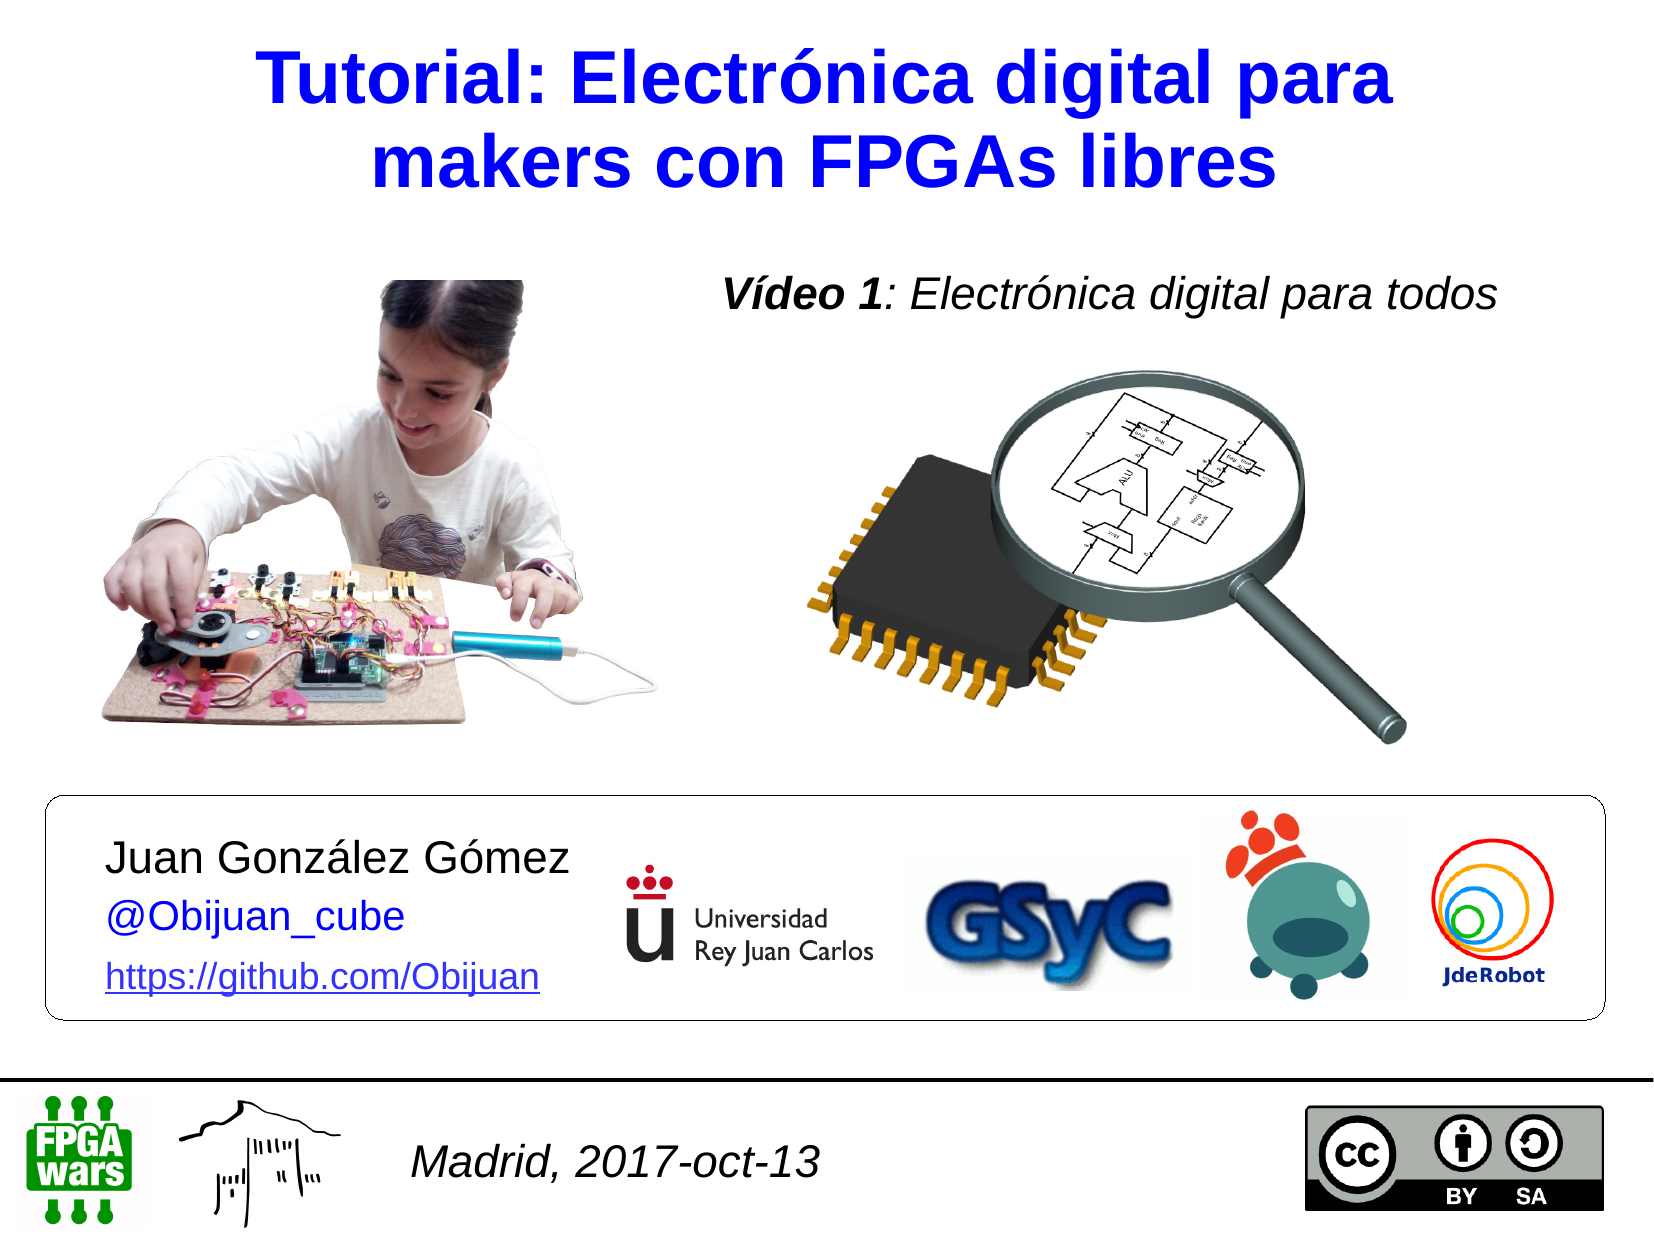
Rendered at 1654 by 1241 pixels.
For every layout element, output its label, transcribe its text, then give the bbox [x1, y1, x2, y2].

picture [75, 280, 691, 742]
text_box @Obijuan_cube [90, 885, 451, 961]
picture [1305, 1094, 1604, 1221]
picture [165, 1089, 361, 1241]
text_box Vídeo 1: Electrónica digital para todos [660, 242, 1561, 346]
picture [1200, 810, 1576, 1006]
text_box Juan González Gómez [90, 825, 601, 916]
title Tutorial: Electrónica digital para makers con FPGAs libres [165, 30, 1486, 211]
text_box Madrid, 2017-oct-13 [390, 1110, 841, 1213]
picture [15, 1095, 150, 1231]
text_box [45, 795, 1606, 1021]
picture [610, 854, 886, 976]
picture [795, 350, 1412, 751]
text_box https://github.com/Obijuan [90, 948, 556, 1006]
picture [900, 854, 1196, 991]
